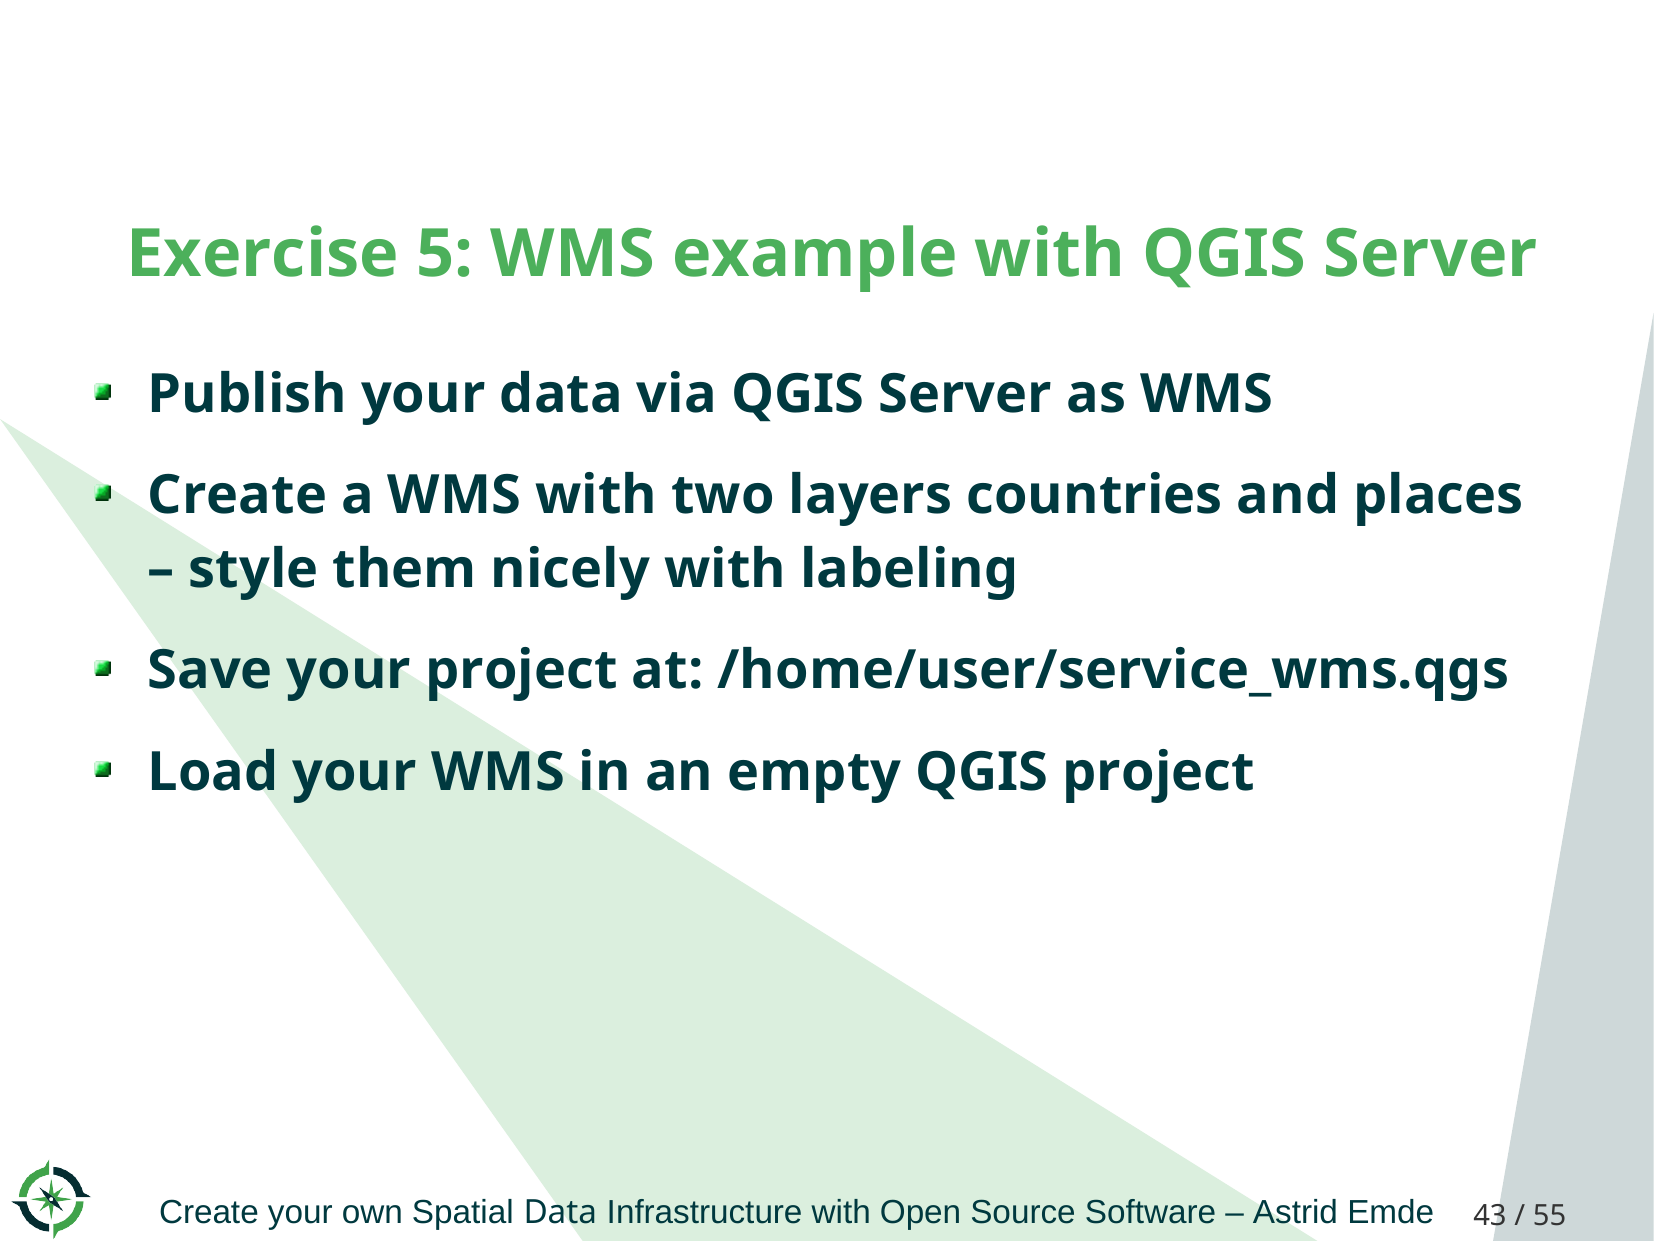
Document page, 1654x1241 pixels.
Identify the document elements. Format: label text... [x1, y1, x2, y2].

list Publish your data via QGIS Server as WMS Create a WMS with two layers countries and places – style them nicely with labeling Save your project at: /home/user/service_wms.qgs Load your WMS in an empty QGIS project [76, 354, 1565, 1173]
title Exercise 5: WMS example with QGIS Server [88, 177, 1577, 325]
picture [10, 1158, 92, 1240]
